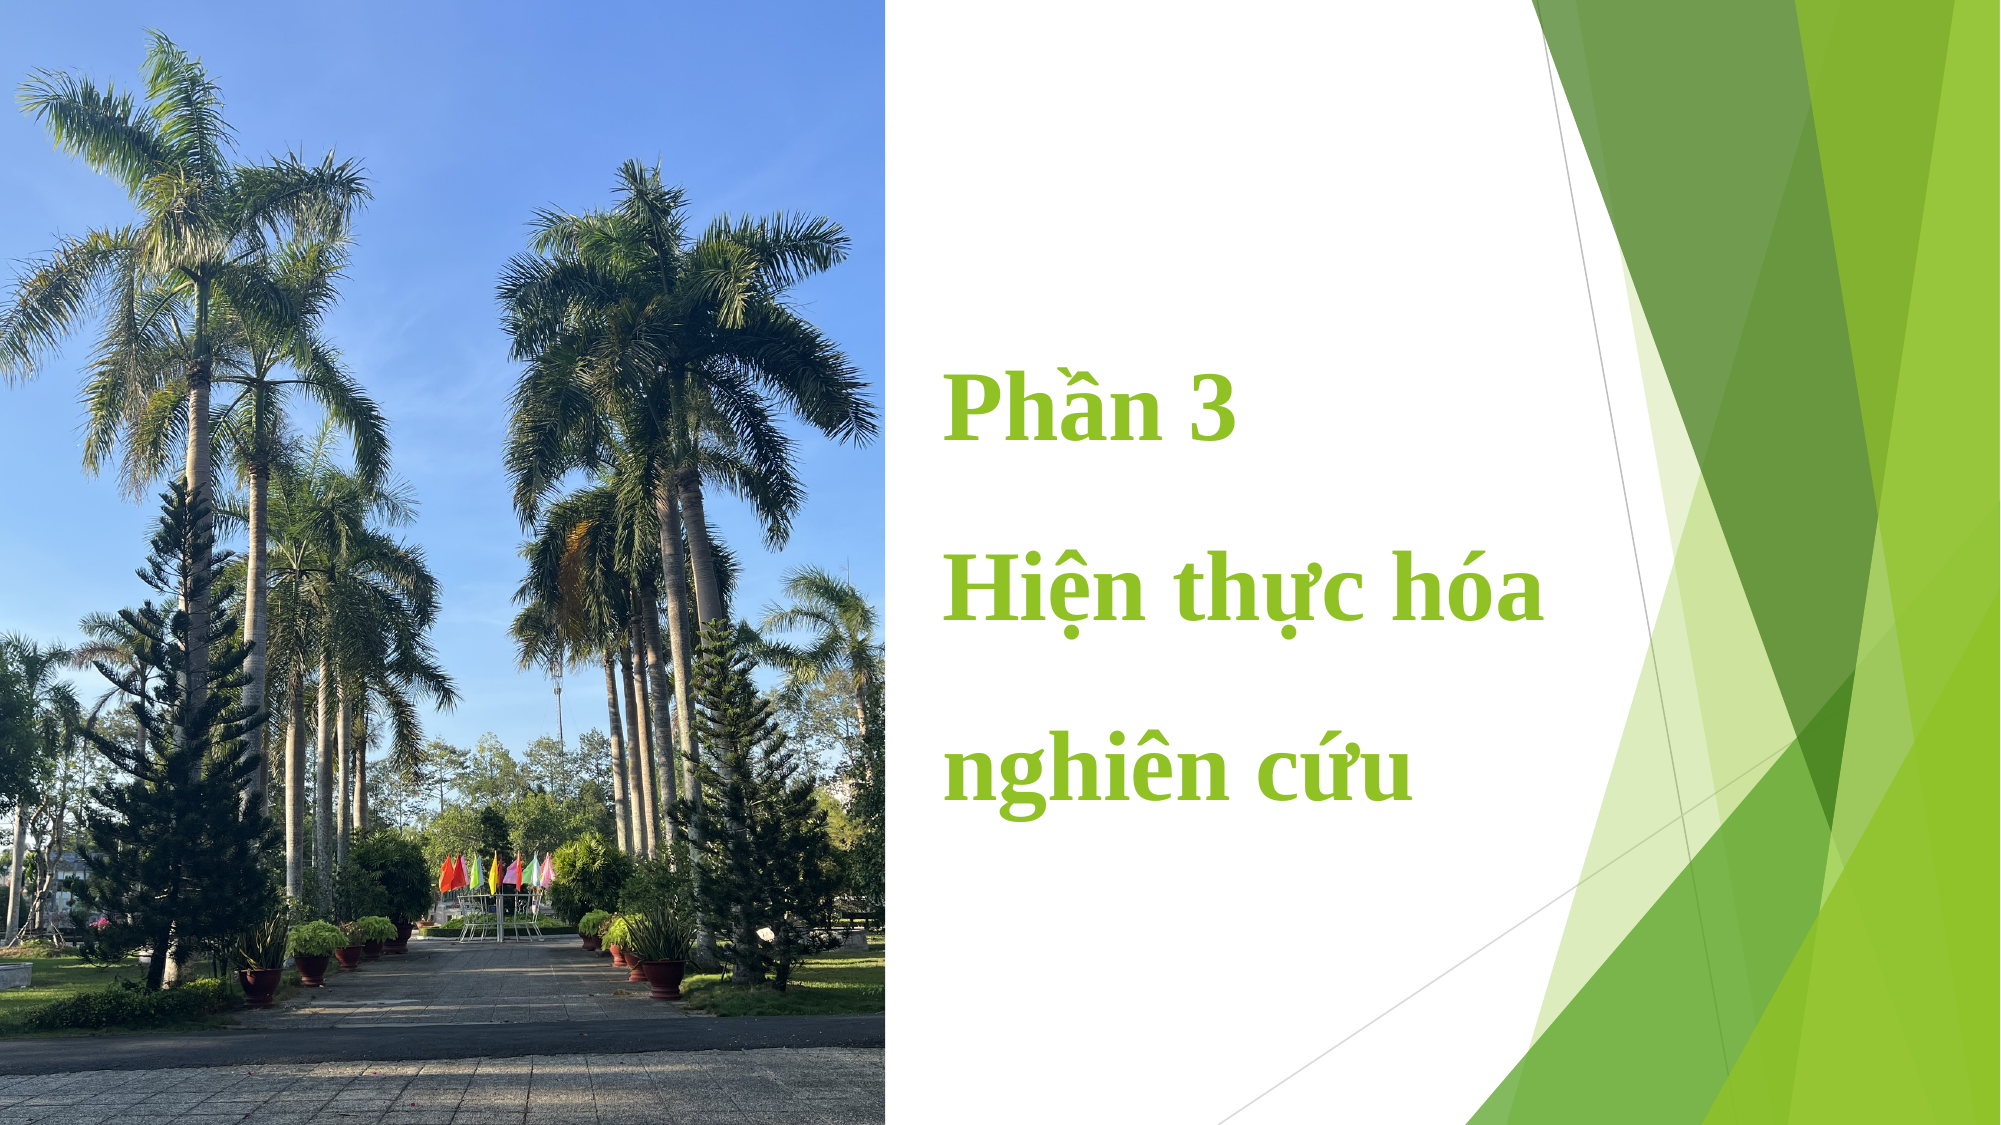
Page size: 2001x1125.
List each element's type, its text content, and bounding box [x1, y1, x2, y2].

picture [0, 0, 886, 1125]
title Phần 3 Hiện thực hóa nghiên cứu [926, 273, 1839, 810]
